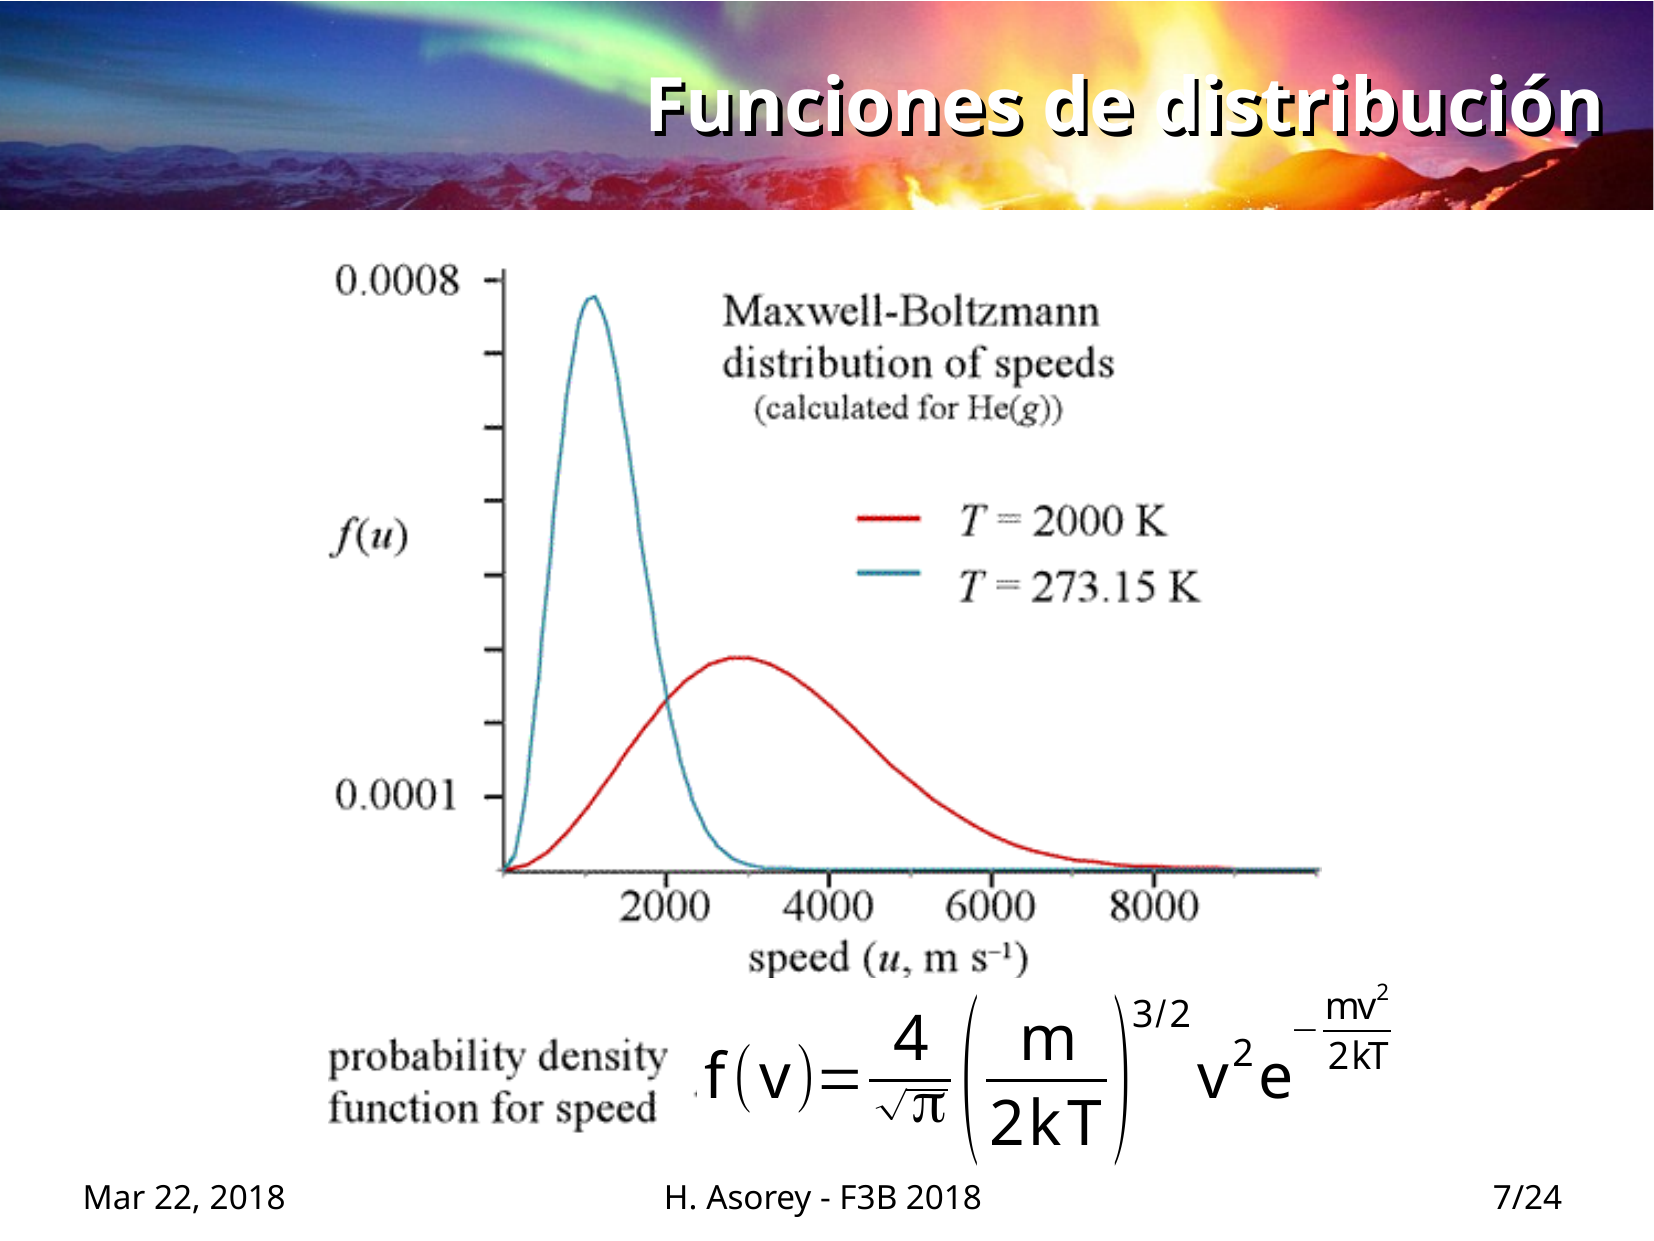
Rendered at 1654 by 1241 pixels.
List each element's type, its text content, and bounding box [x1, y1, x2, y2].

picture [0, 1, 1654, 210]
picture [328, 254, 1322, 1156]
title Funciones de distribución [45, 11, 1606, 195]
chart [696, 978, 1399, 1171]
